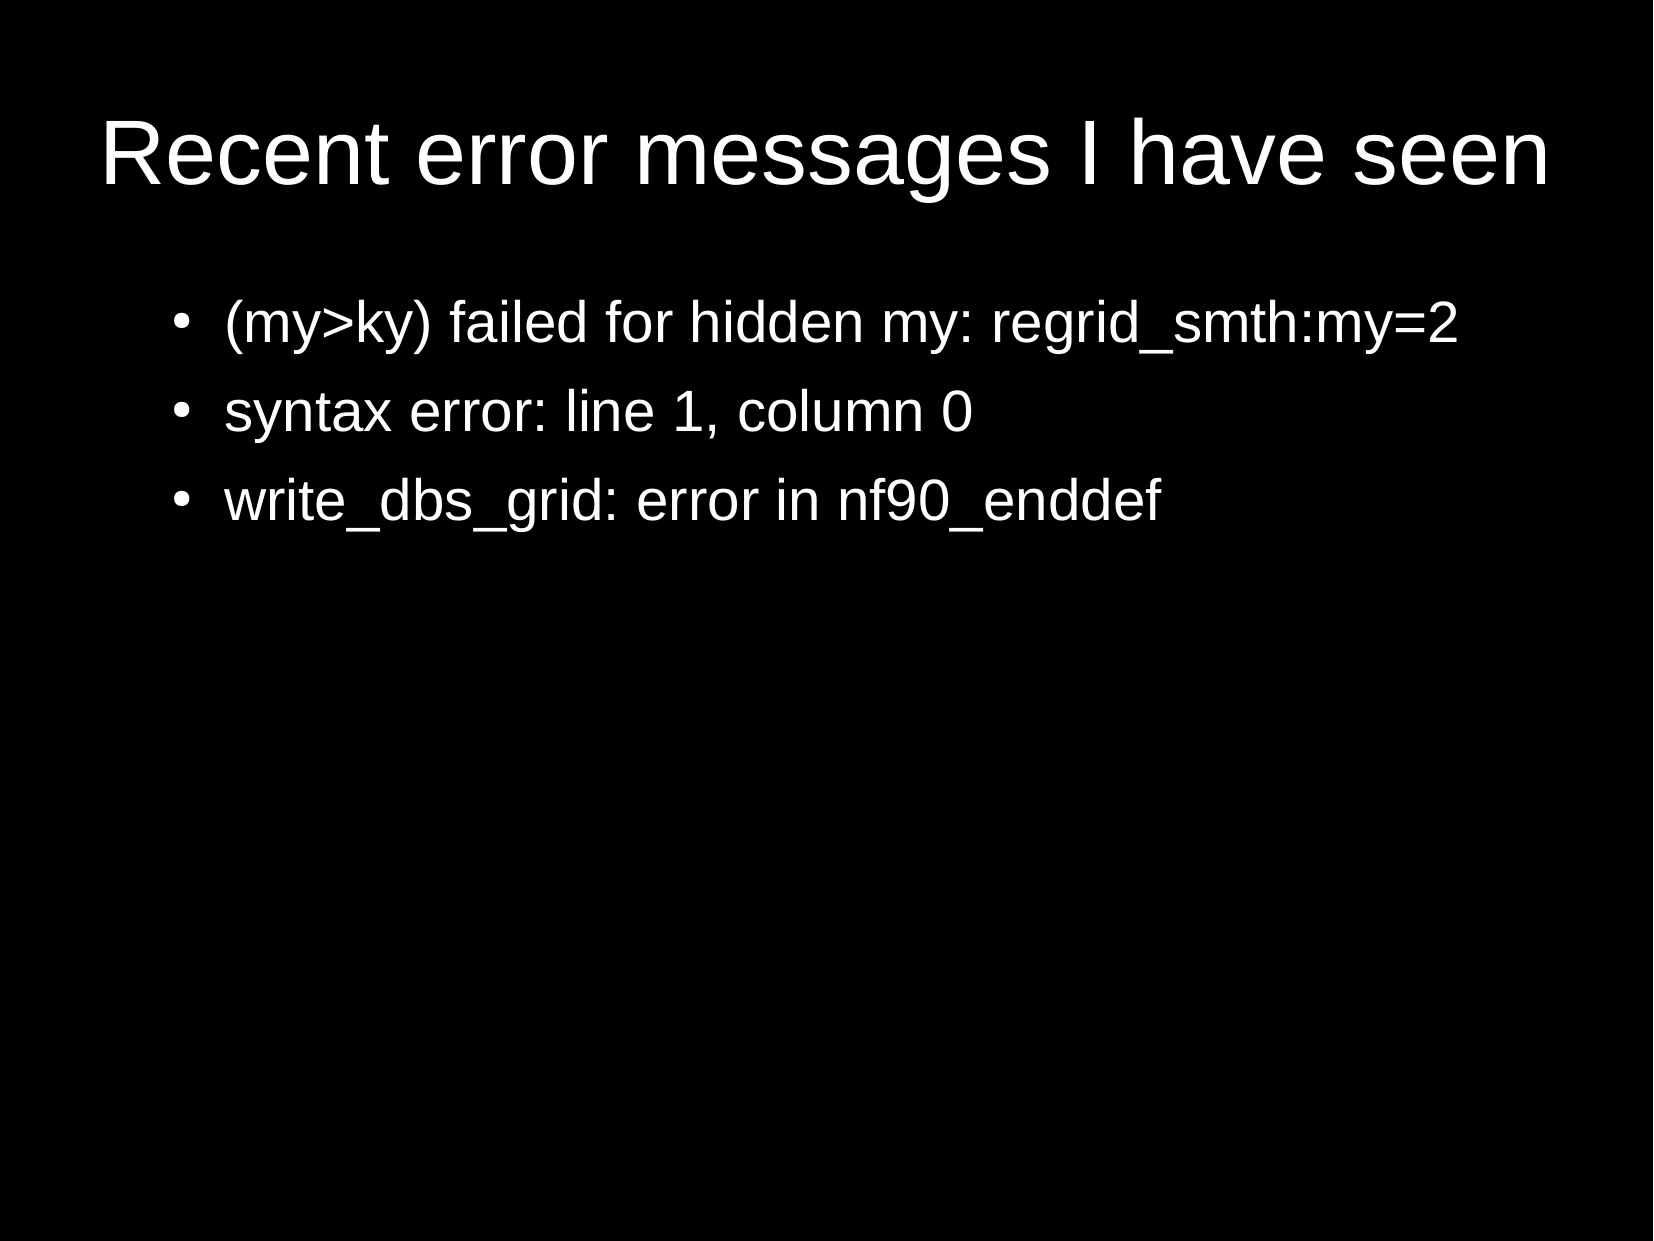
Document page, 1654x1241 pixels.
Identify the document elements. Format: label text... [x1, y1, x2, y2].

list (my>ky) failed for hidden my: regrid_smth:my=2 syntax error: line 1, column 0 write_dbs_grid: error in nf90_enddef [82, 290, 1571, 1109]
title Recent error messages I have seen [82, 49, 1571, 257]
